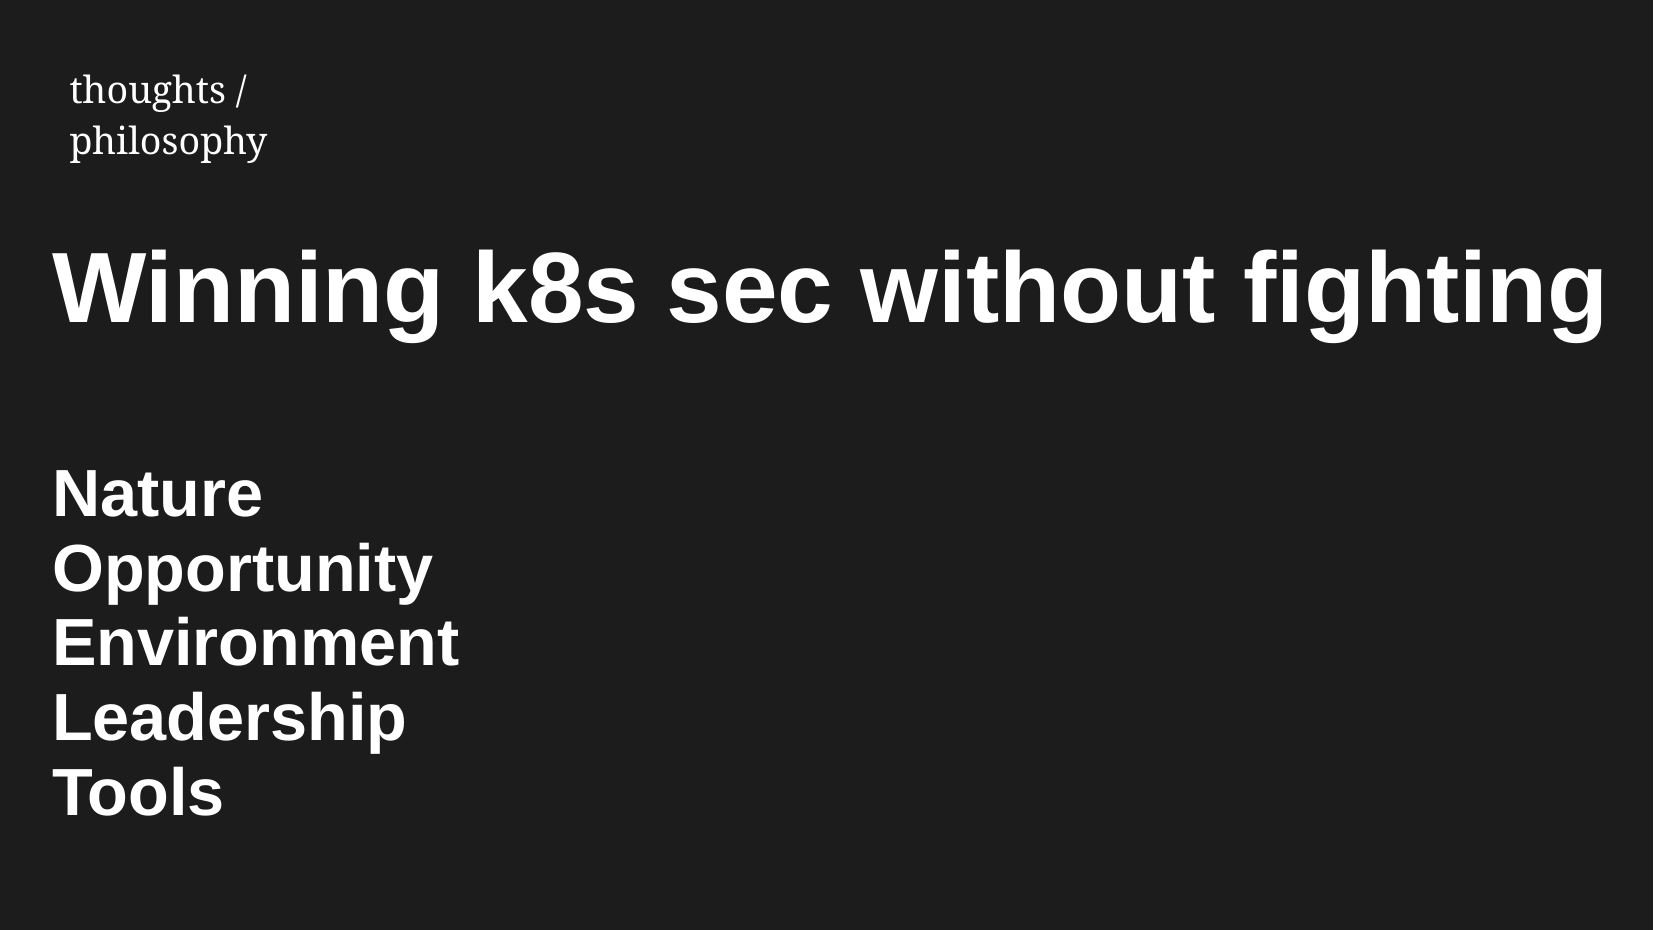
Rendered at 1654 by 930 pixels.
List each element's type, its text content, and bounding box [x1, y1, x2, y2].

text_box Winning k8s sec without fighting Nature Opportunity Environment Leadership Tools [37, 225, 1651, 930]
text_box thoughts / philosophy [54, 56, 451, 113]
